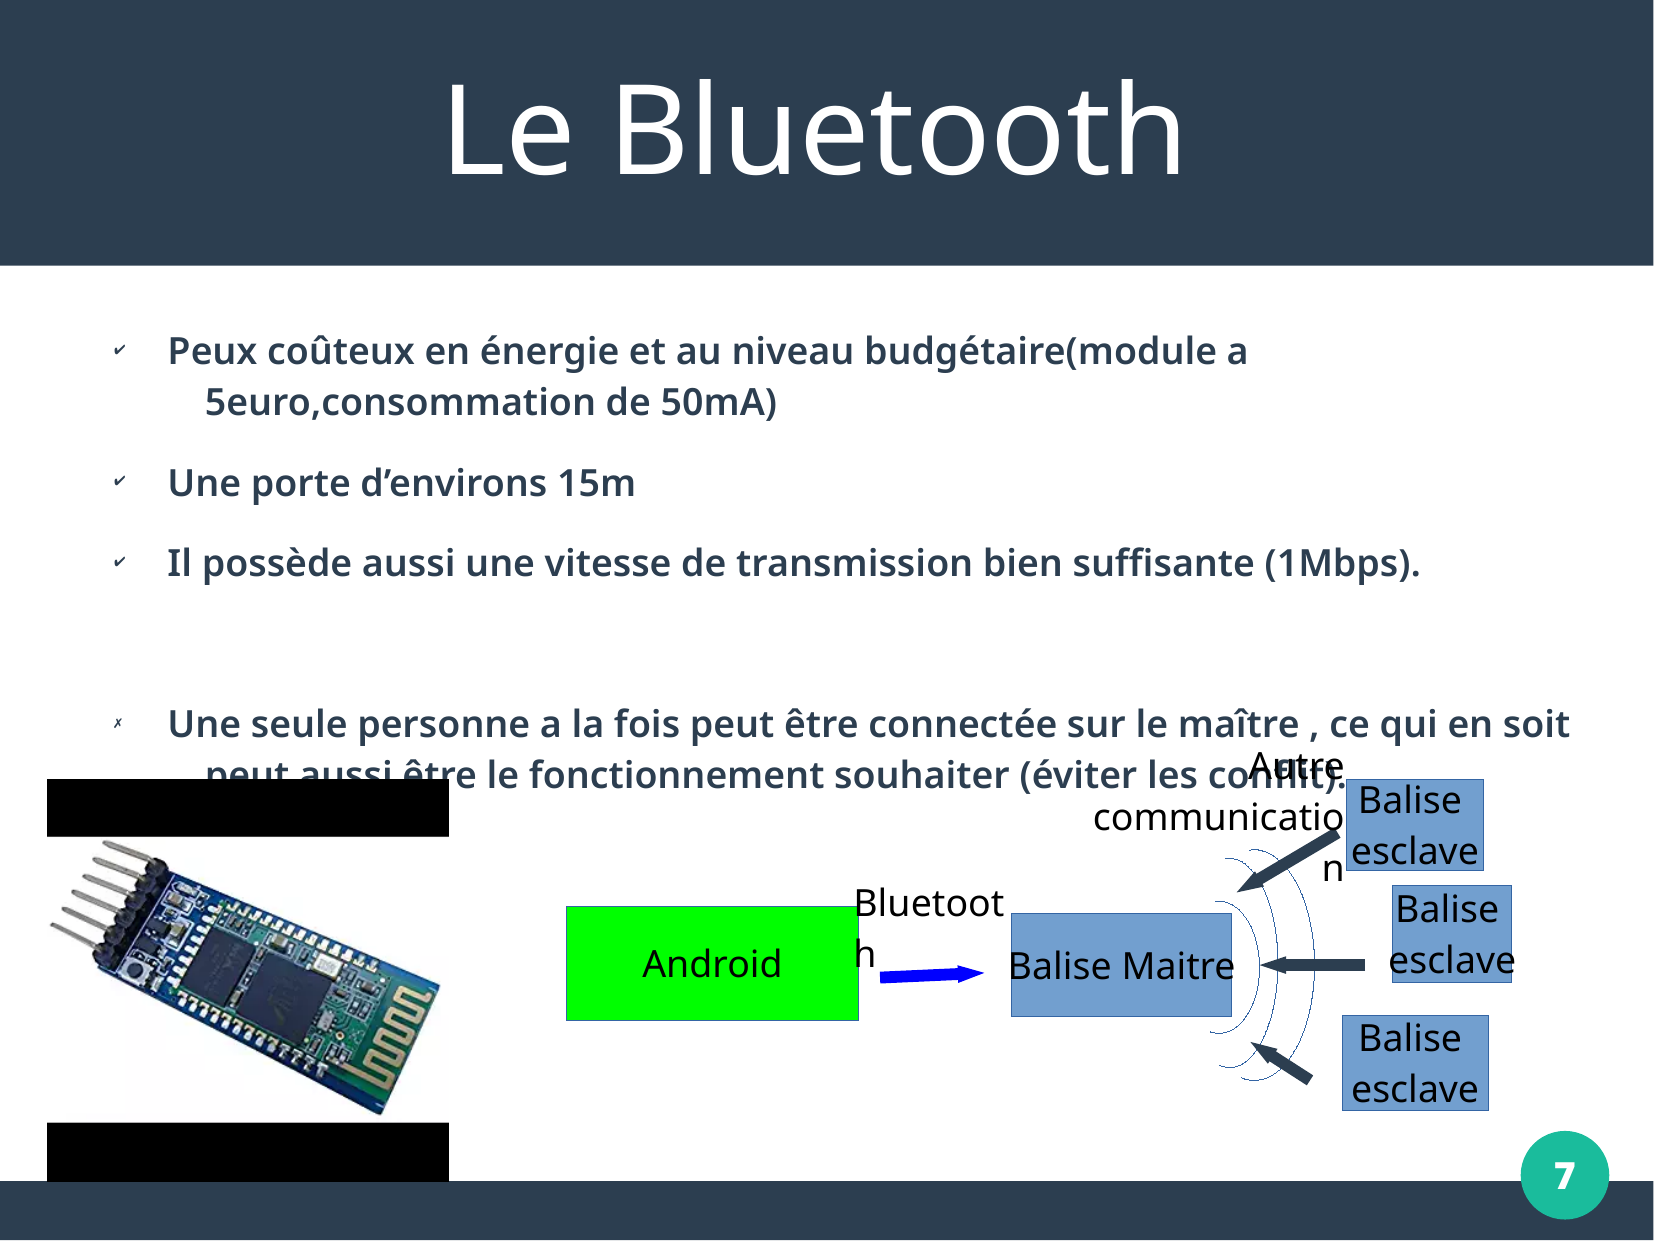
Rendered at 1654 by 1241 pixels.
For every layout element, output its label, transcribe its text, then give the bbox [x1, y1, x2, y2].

text_box Balise esclave [1342, 1015, 1489, 1111]
list Peux coûteux en énergie et au niveau budgétaire(module a 5euro,consommation de 50mA) Une porte d’environs 15m Il possède aussi une vitesse de transmission bien suffisante (1Mbps). Une seule personne a la fois peut être connectée sur le maître , ce qui en soit peut aussi être le fonctionnement souhaiter (éviter les conflit). [59, 324, 1595, 1152]
text_box Balise esclave [1392, 885, 1512, 983]
text_box Balise esclave [1346, 779, 1484, 871]
text_box Android [566, 906, 859, 1021]
text_box Bluetooth [838, 869, 1037, 969]
text_box Balise Maitre [1011, 913, 1232, 1017]
text_box Autre communication [1062, 732, 1360, 842]
text_box Le Bluetooth [23, 40, 1607, 213]
picture [47, 779, 449, 1182]
